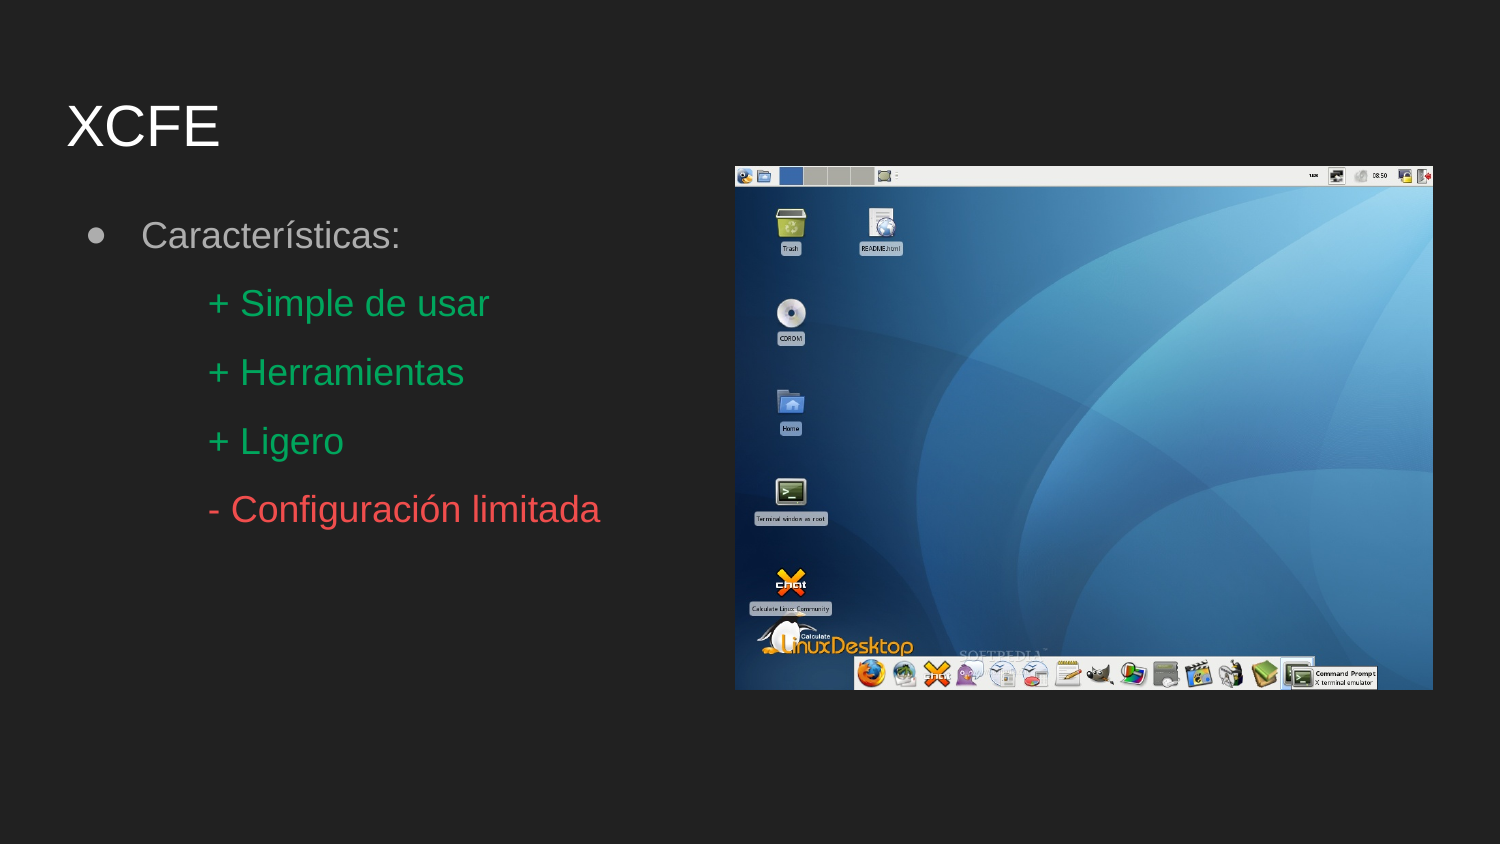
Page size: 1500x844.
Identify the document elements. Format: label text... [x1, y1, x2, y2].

list Características: + Simple de usar + Herramientas + Ligero - Configuración limitada [51, 189, 916, 750]
picture [735, 166, 1433, 690]
title XCFE [51, 72, 1449, 167]
